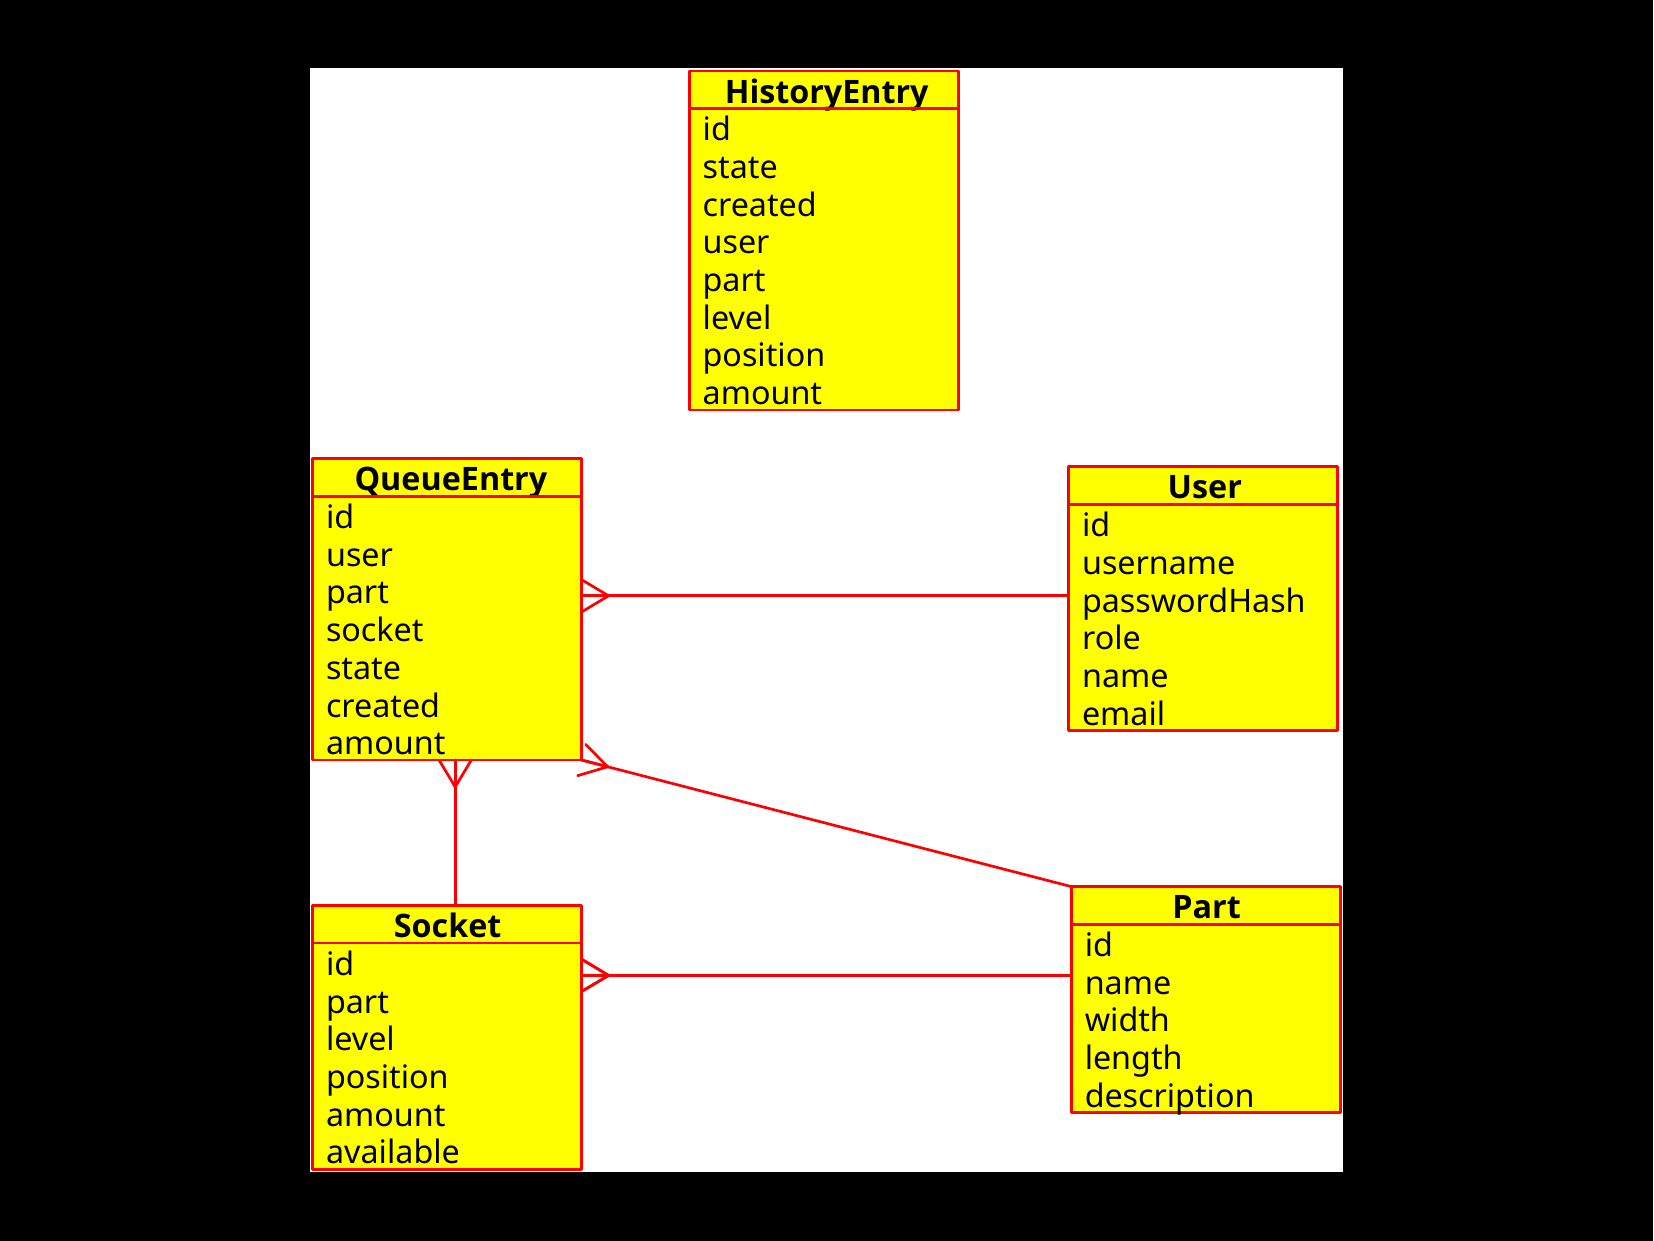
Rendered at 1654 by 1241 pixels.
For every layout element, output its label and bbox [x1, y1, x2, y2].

picture [309, 68, 1344, 1173]
